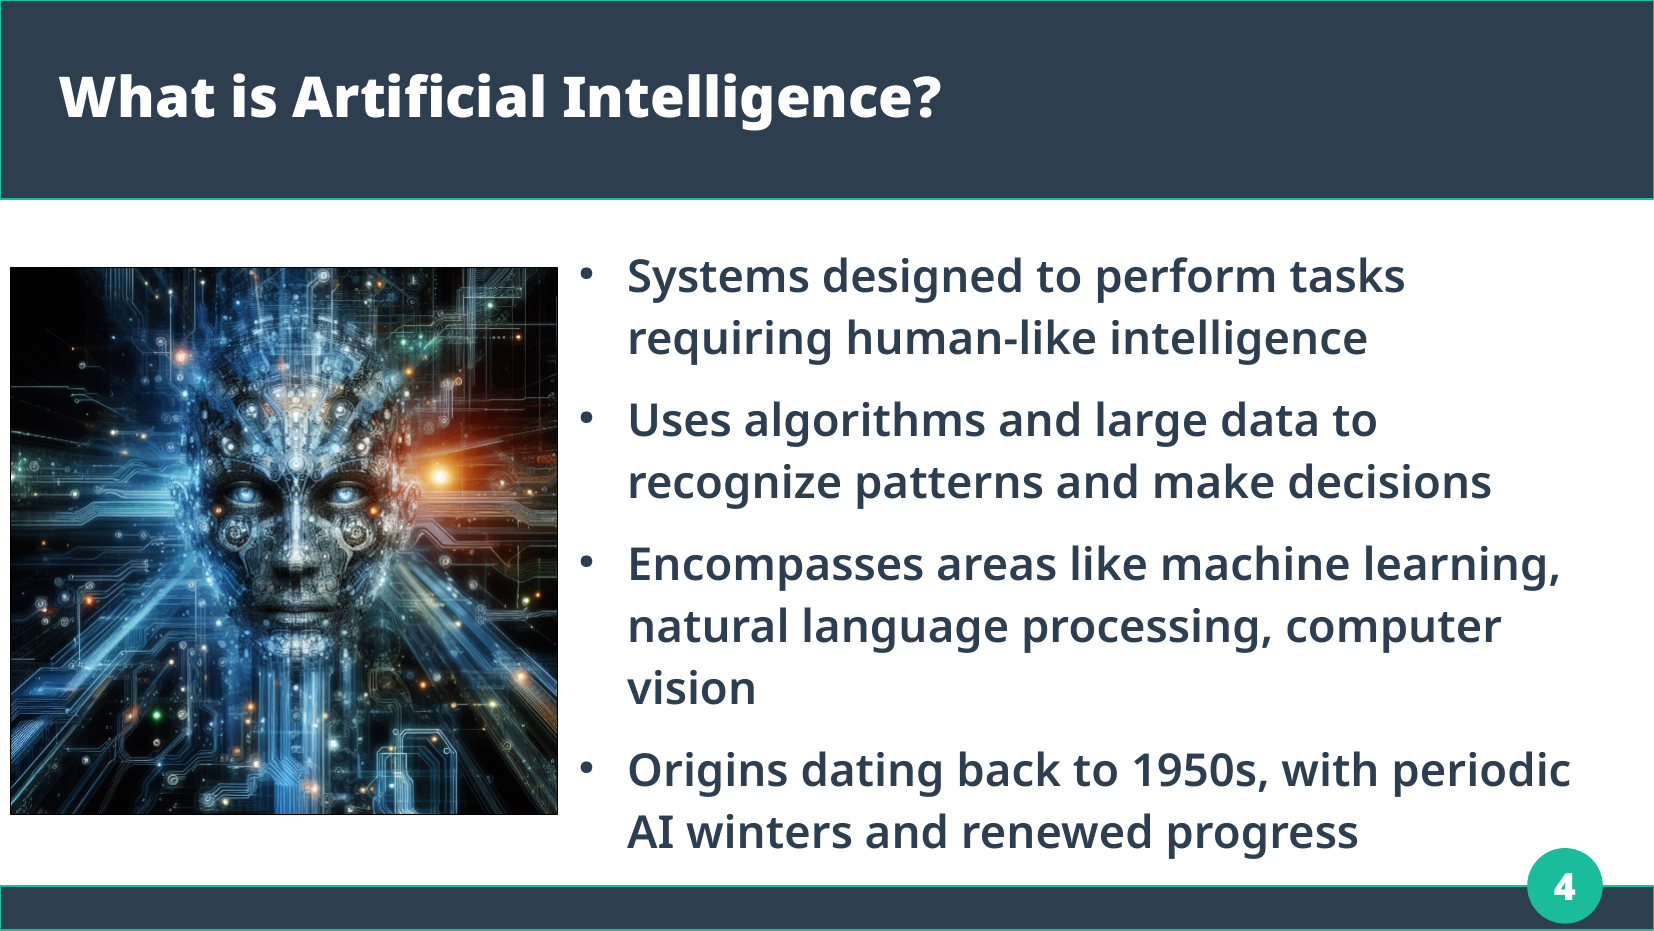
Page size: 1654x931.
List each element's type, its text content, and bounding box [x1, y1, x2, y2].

list Systems designed to perform tasks requiring human-like intelligence Uses algorithms and large data to recognize patterns and make decisions Encompasses areas like machine learning, natural language processing, computer vision Origins dating back to 1950s, with periodic AI winters and renewed progress [562, 243, 1595, 864]
title What is Artificial Intelligence? [59, 37, 1595, 156]
picture [11, 268, 557, 814]
